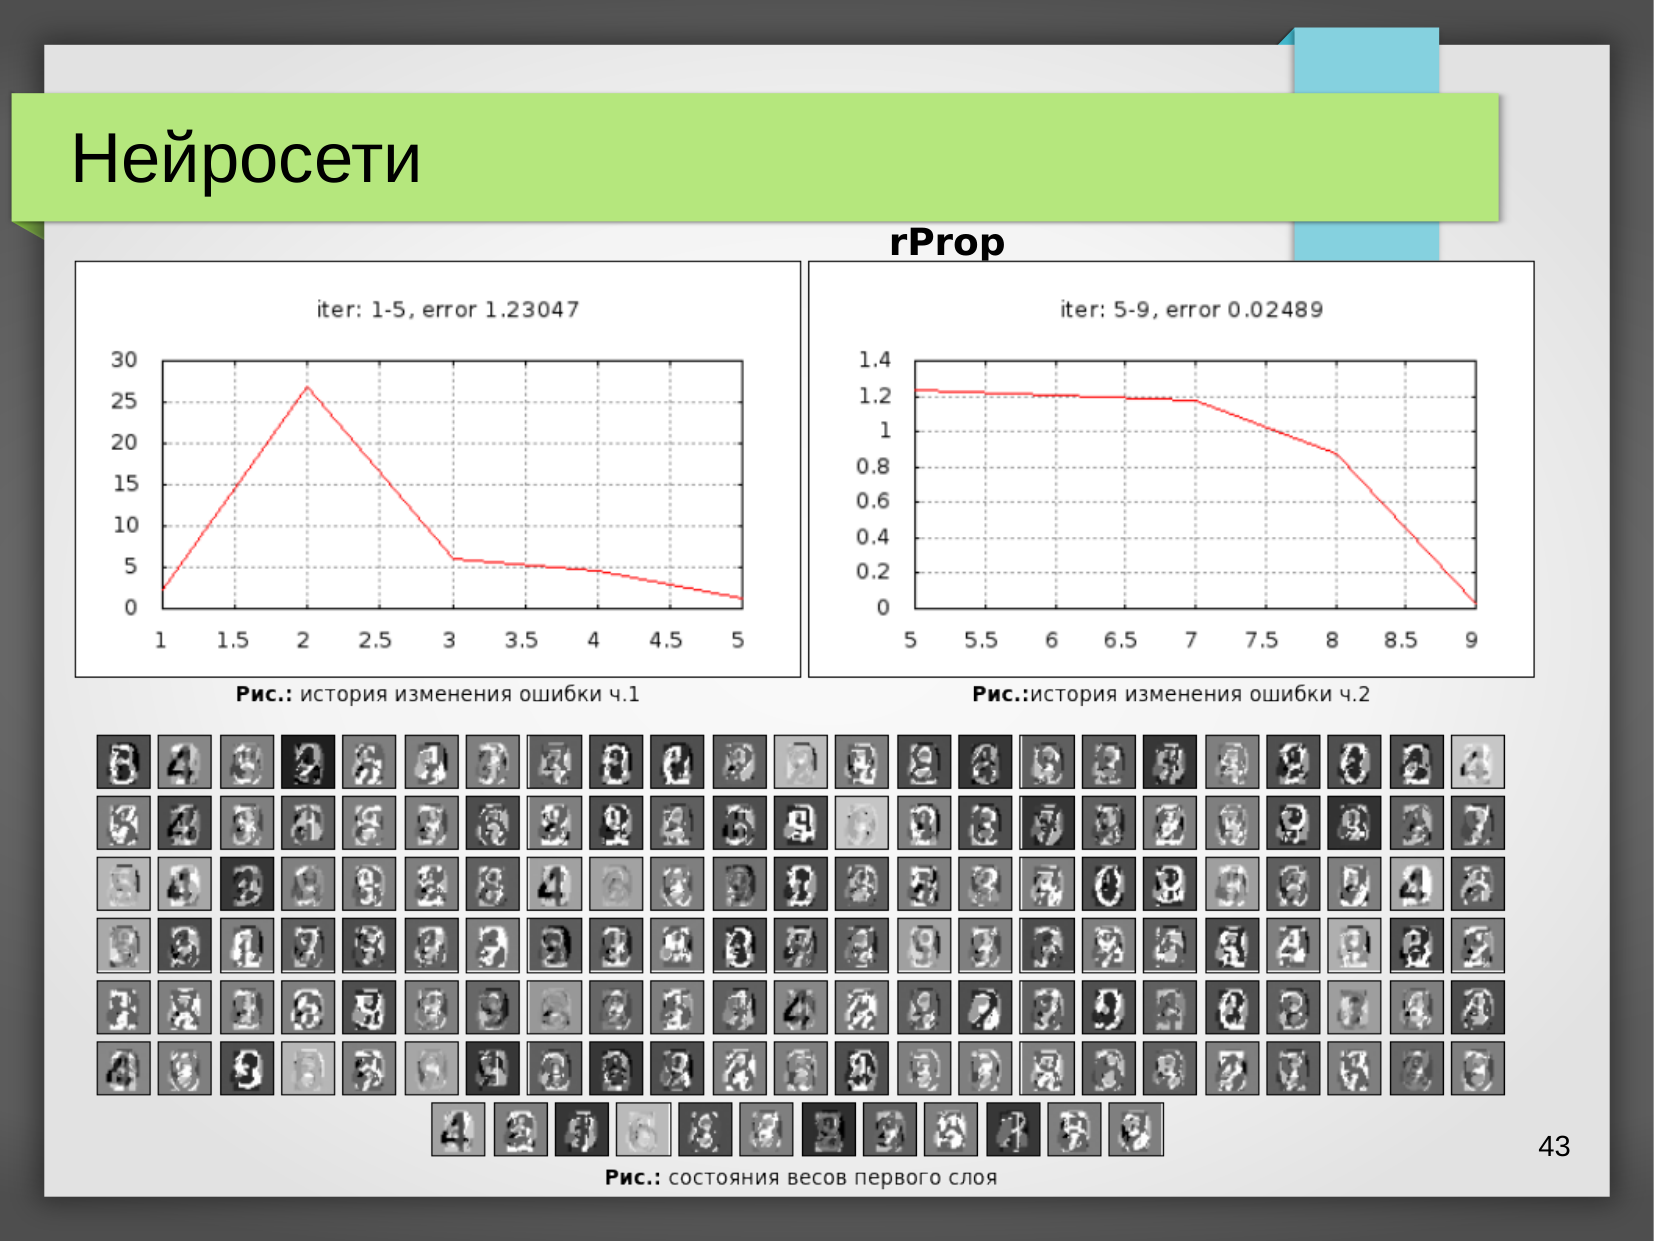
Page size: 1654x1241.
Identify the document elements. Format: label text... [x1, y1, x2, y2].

text_box rProp [874, 213, 1021, 256]
title Нейросети [70, 118, 1205, 199]
picture [0, 0, 1654, 1241]
